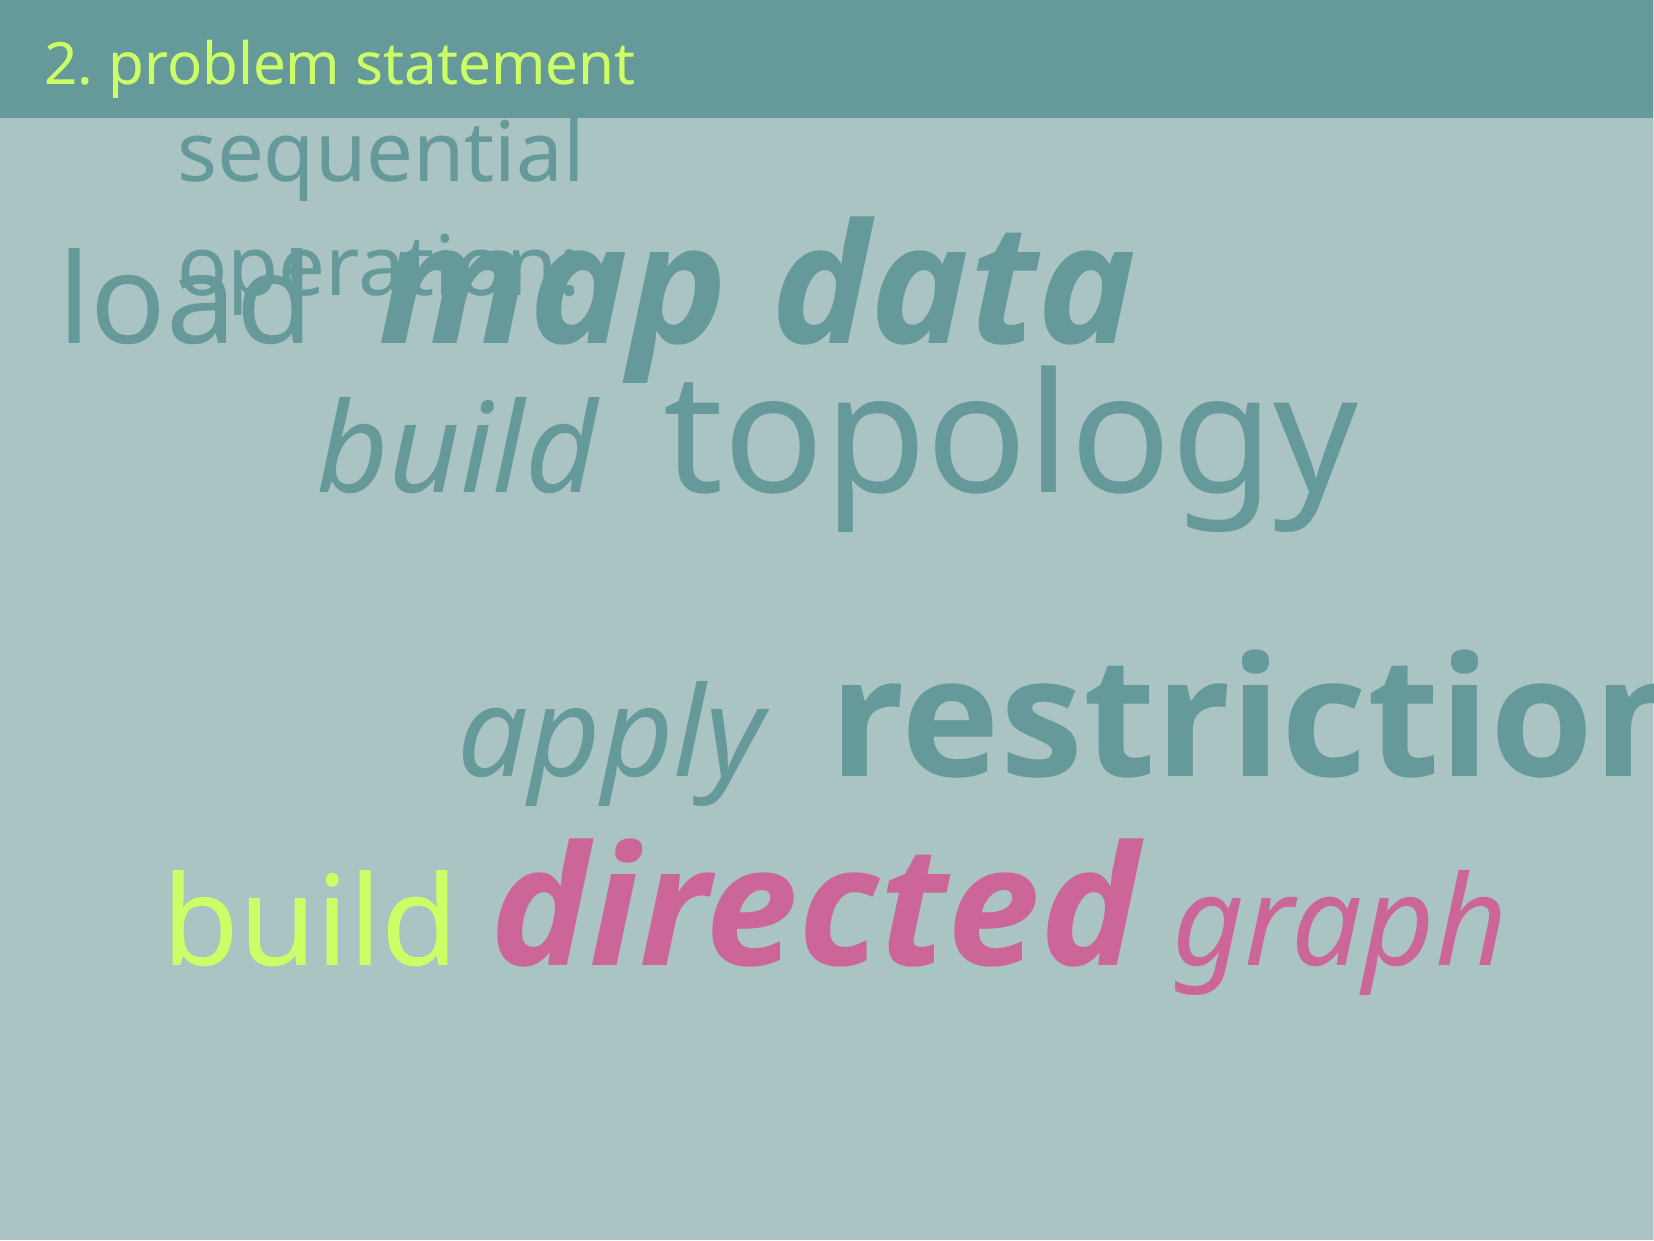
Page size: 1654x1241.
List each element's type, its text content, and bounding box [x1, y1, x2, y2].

text_box load map data [43, 158, 1288, 427]
text_box sequential operation: [162, 85, 951, 291]
text_box apply restrictions [443, 590, 1629, 860]
text_box build topology [301, 427, 1242, 576]
text_box build directed graph [147, 779, 1326, 1049]
text_box 2. problem statement [29, 14, 590, 119]
text_box [0, 118, 1654, 1241]
text_box [1326, 906, 1343, 955]
